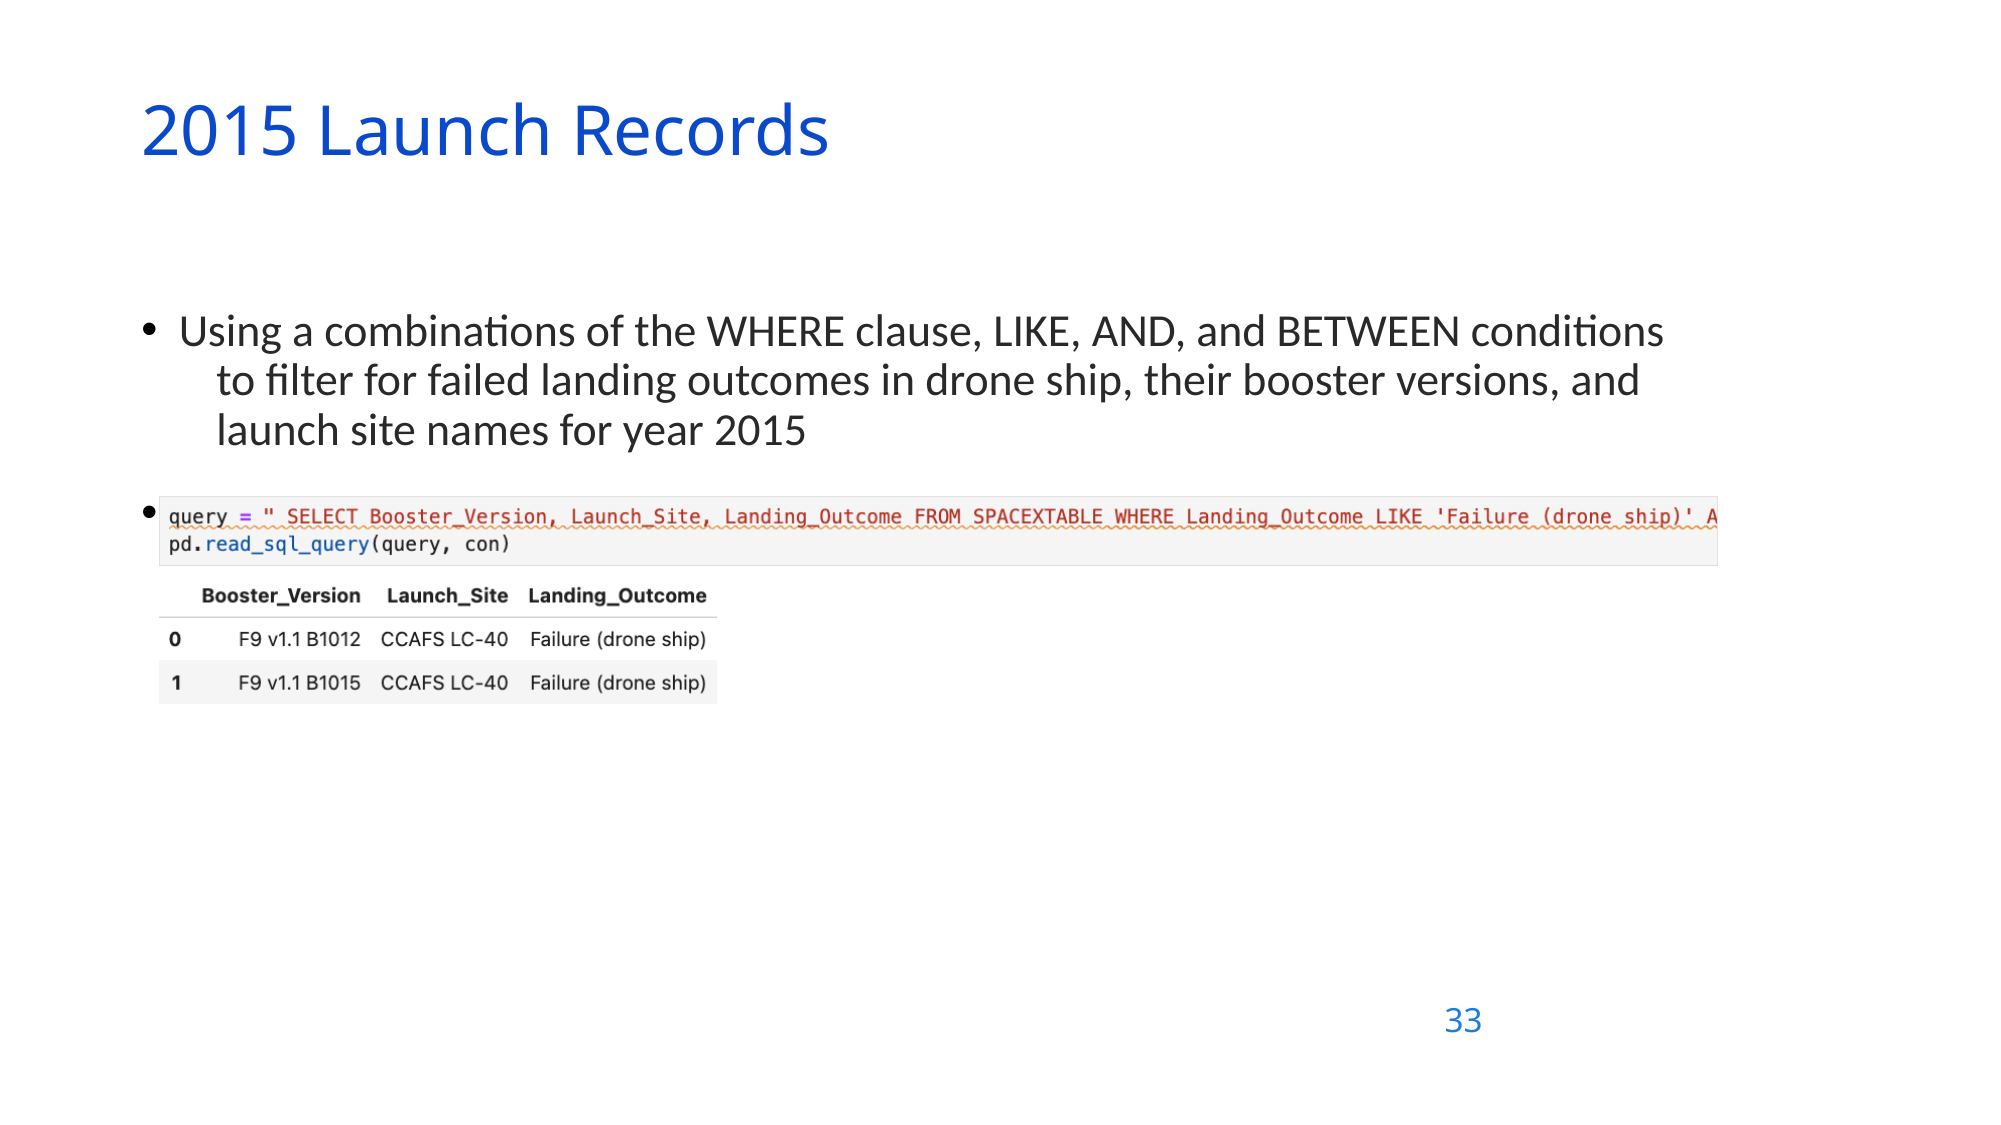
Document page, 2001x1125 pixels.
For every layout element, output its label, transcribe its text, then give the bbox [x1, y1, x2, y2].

picture [156, 491, 1726, 714]
text_box 2015 Launch Records [126, 88, 1852, 179]
list Using a combinations of the WHERE clause, LIKE, AND, and BETWEEN conditions to filter for failed landing outcomes in drone ship, their booster versions, and launch site names for year 2015 [126, 299, 1726, 1014]
slide_number 33 [1429, 988, 1880, 1055]
